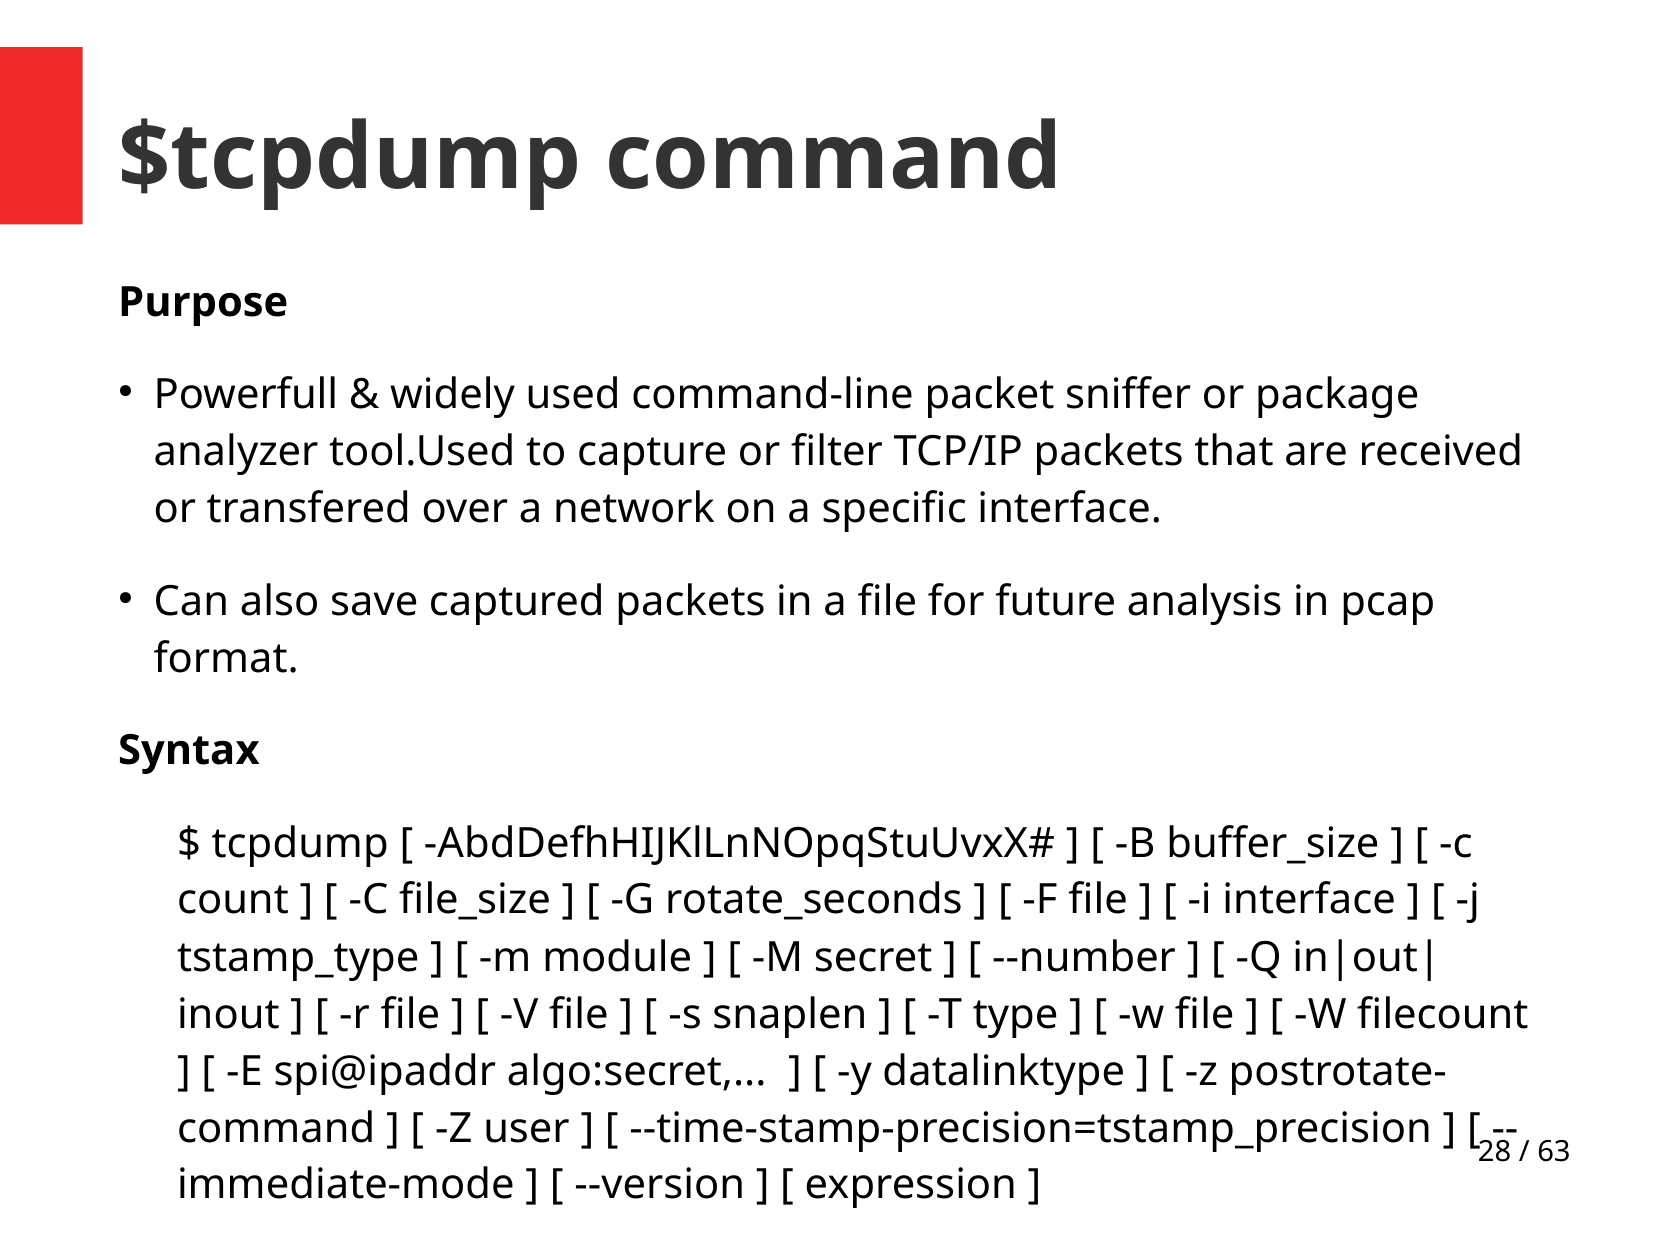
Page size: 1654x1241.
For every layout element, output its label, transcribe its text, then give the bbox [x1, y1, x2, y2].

title $tcpdump command [118, 49, 1571, 257]
subtitle Purpose Powerfull & widely used command-line packet sniffer or package analyzer tool.Used to capture or filter TCP/IP packets that are received or transfered over a network on a specific interface. Can also save captured packets in a file for future analysis in pcap format. Syntax $ tcpdump [ -AbdDefhHIJKlLnNOpqStuUvxX# ] [ -B buffer_size ] [ -c count ] [ -C file_size ] [ -G rotate_seconds ] [ -F file ] [ -i interface ] [ -j tstamp_type ] [ -m module ] [ -M secret ] [ --number ] [ -Q in|out|inout ] [ -r file ] [ -V file ] [ -s snaplen ] [ -T type ] [ -w file ] [ -W filecount ] [ -E spi@ipaddr algo:secret,... ] [ -y datalinktype ] [ -z postrotate-command ] [ -Z user ] [ --time-stamp-precision=tstamp_precision ] [ --immediate-mode ] [ --version ] [ expression ] [118, 271, 1536, 1225]
